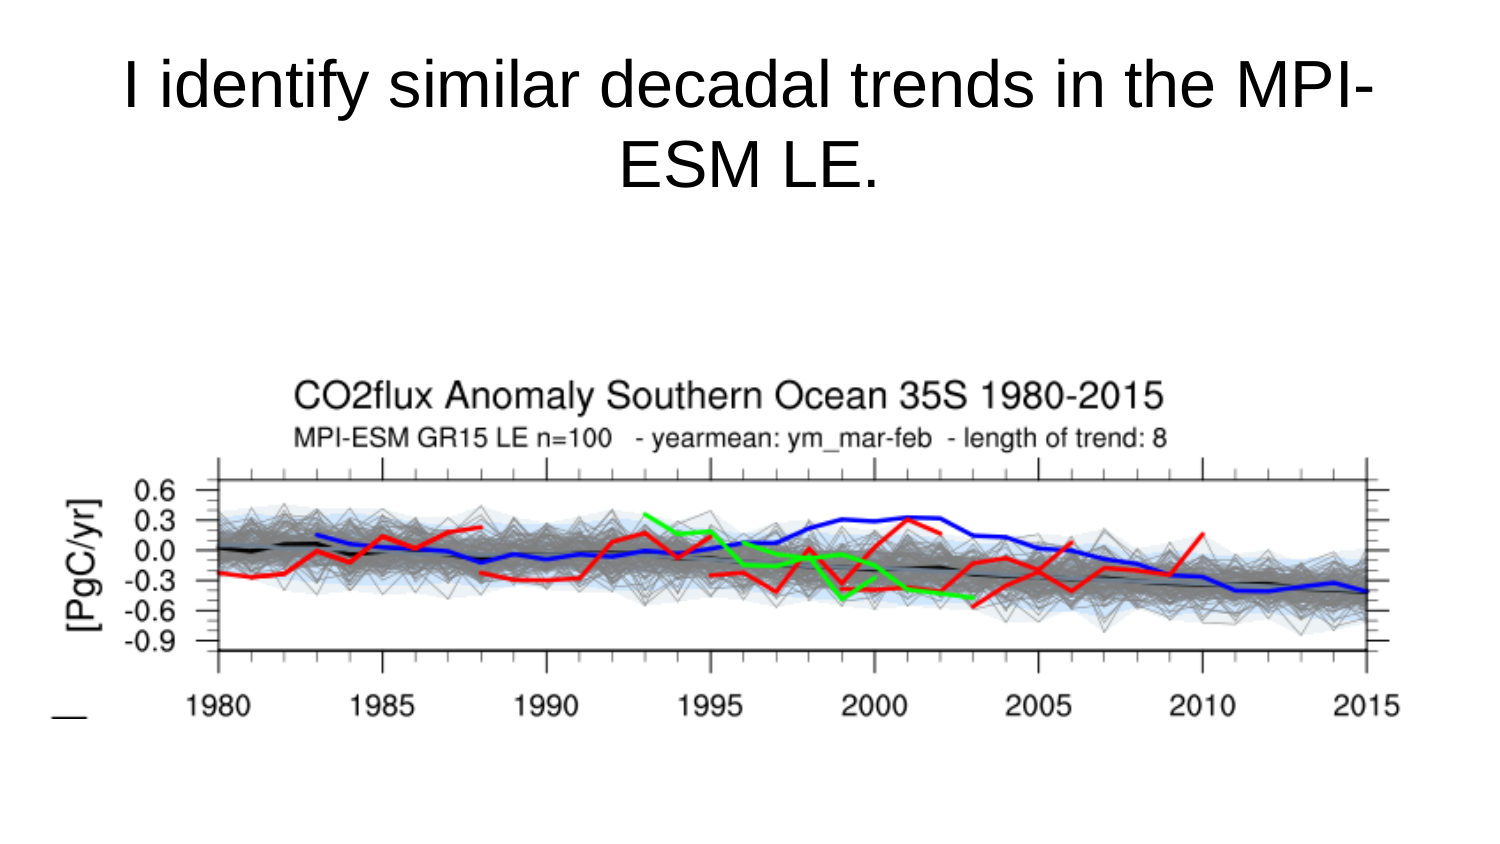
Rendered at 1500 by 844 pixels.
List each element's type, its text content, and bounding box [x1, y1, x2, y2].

picture [46, 344, 1411, 719]
title I identify similar decadal trends in the MPI-ESM LE. [75, 33, 1426, 175]
